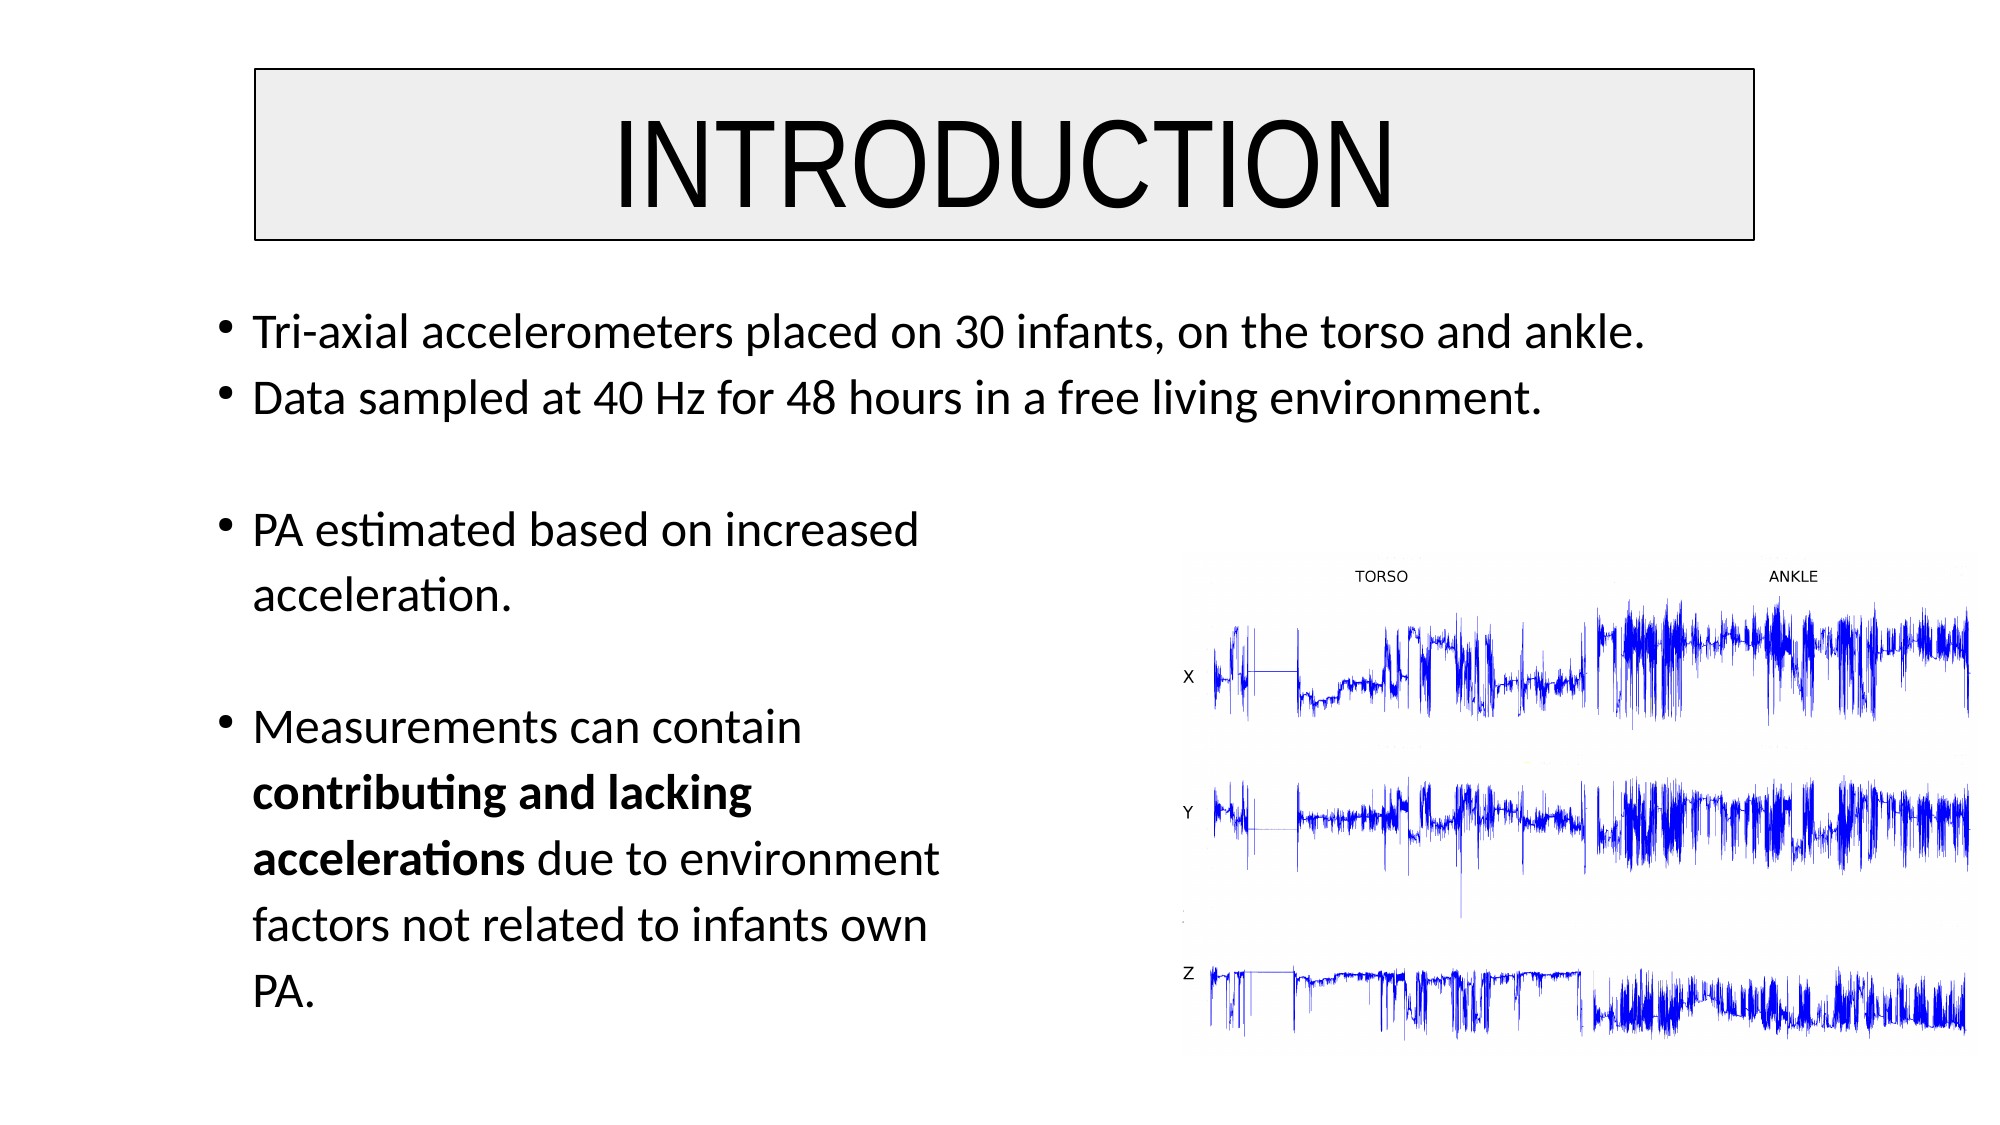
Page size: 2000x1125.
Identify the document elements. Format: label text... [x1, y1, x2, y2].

picture [1179, 551, 1979, 1056]
text_box INTRODUCTION [254, 69, 1755, 240]
text_box Tri-axial accelerometers placed on 30 infants, on the torso and ankle. Data sampled at 40 Hz for 48 hours in a free living environment. PA estimated based on increased acceleration. Measurements can contain contributing and lacking accelerations due to environment factors not related to infants own PA. [24, 290, 1900, 921]
